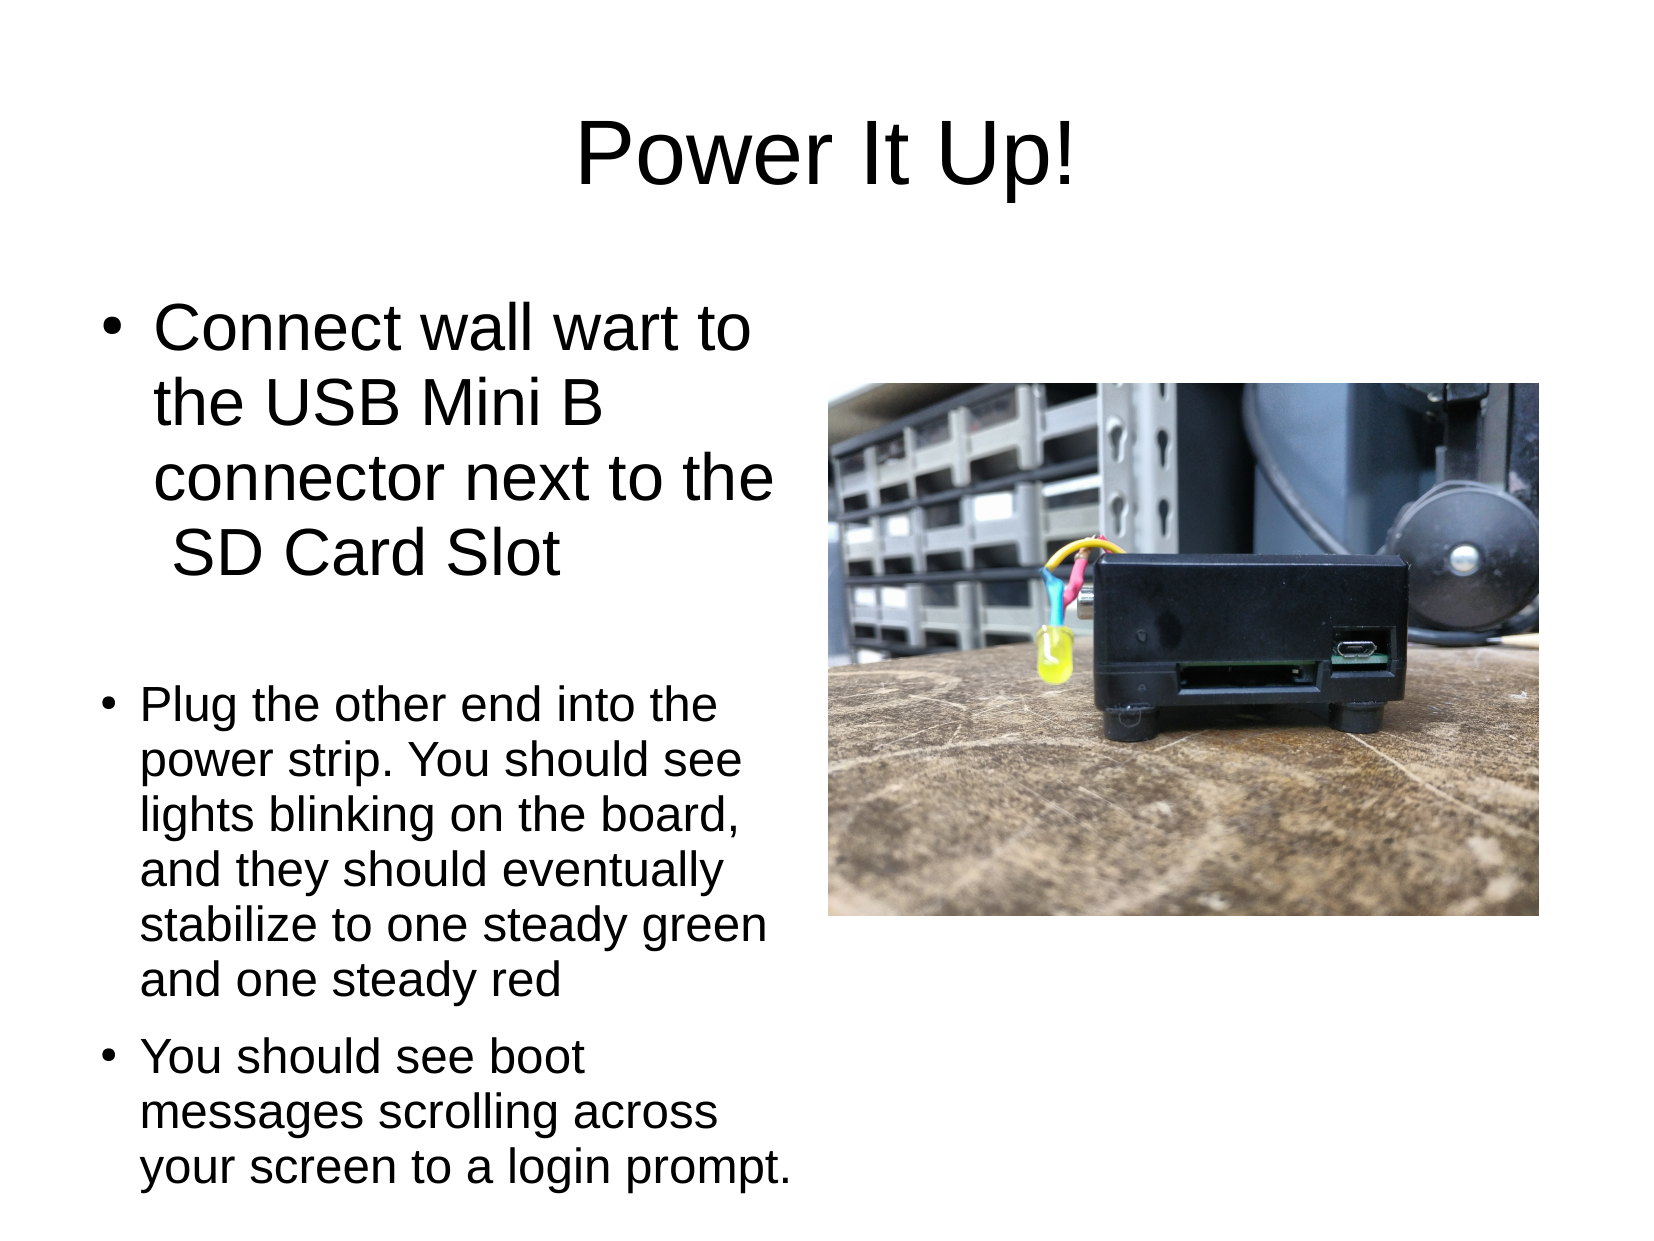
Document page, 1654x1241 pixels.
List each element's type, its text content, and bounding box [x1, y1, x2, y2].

picture [828, 383, 1539, 917]
list Plug the other end into the power strip. You should see lights blinking on the board, and they should eventually stabilize to one steady green and one steady red You should see boot messages scrolling across your screen to a login prompt. [87, 676, 798, 1216]
title Power It Up! [82, 49, 1571, 257]
list Connect wall wart to the USB Mini B connector next to the SD Card Slot [82, 290, 793, 634]
